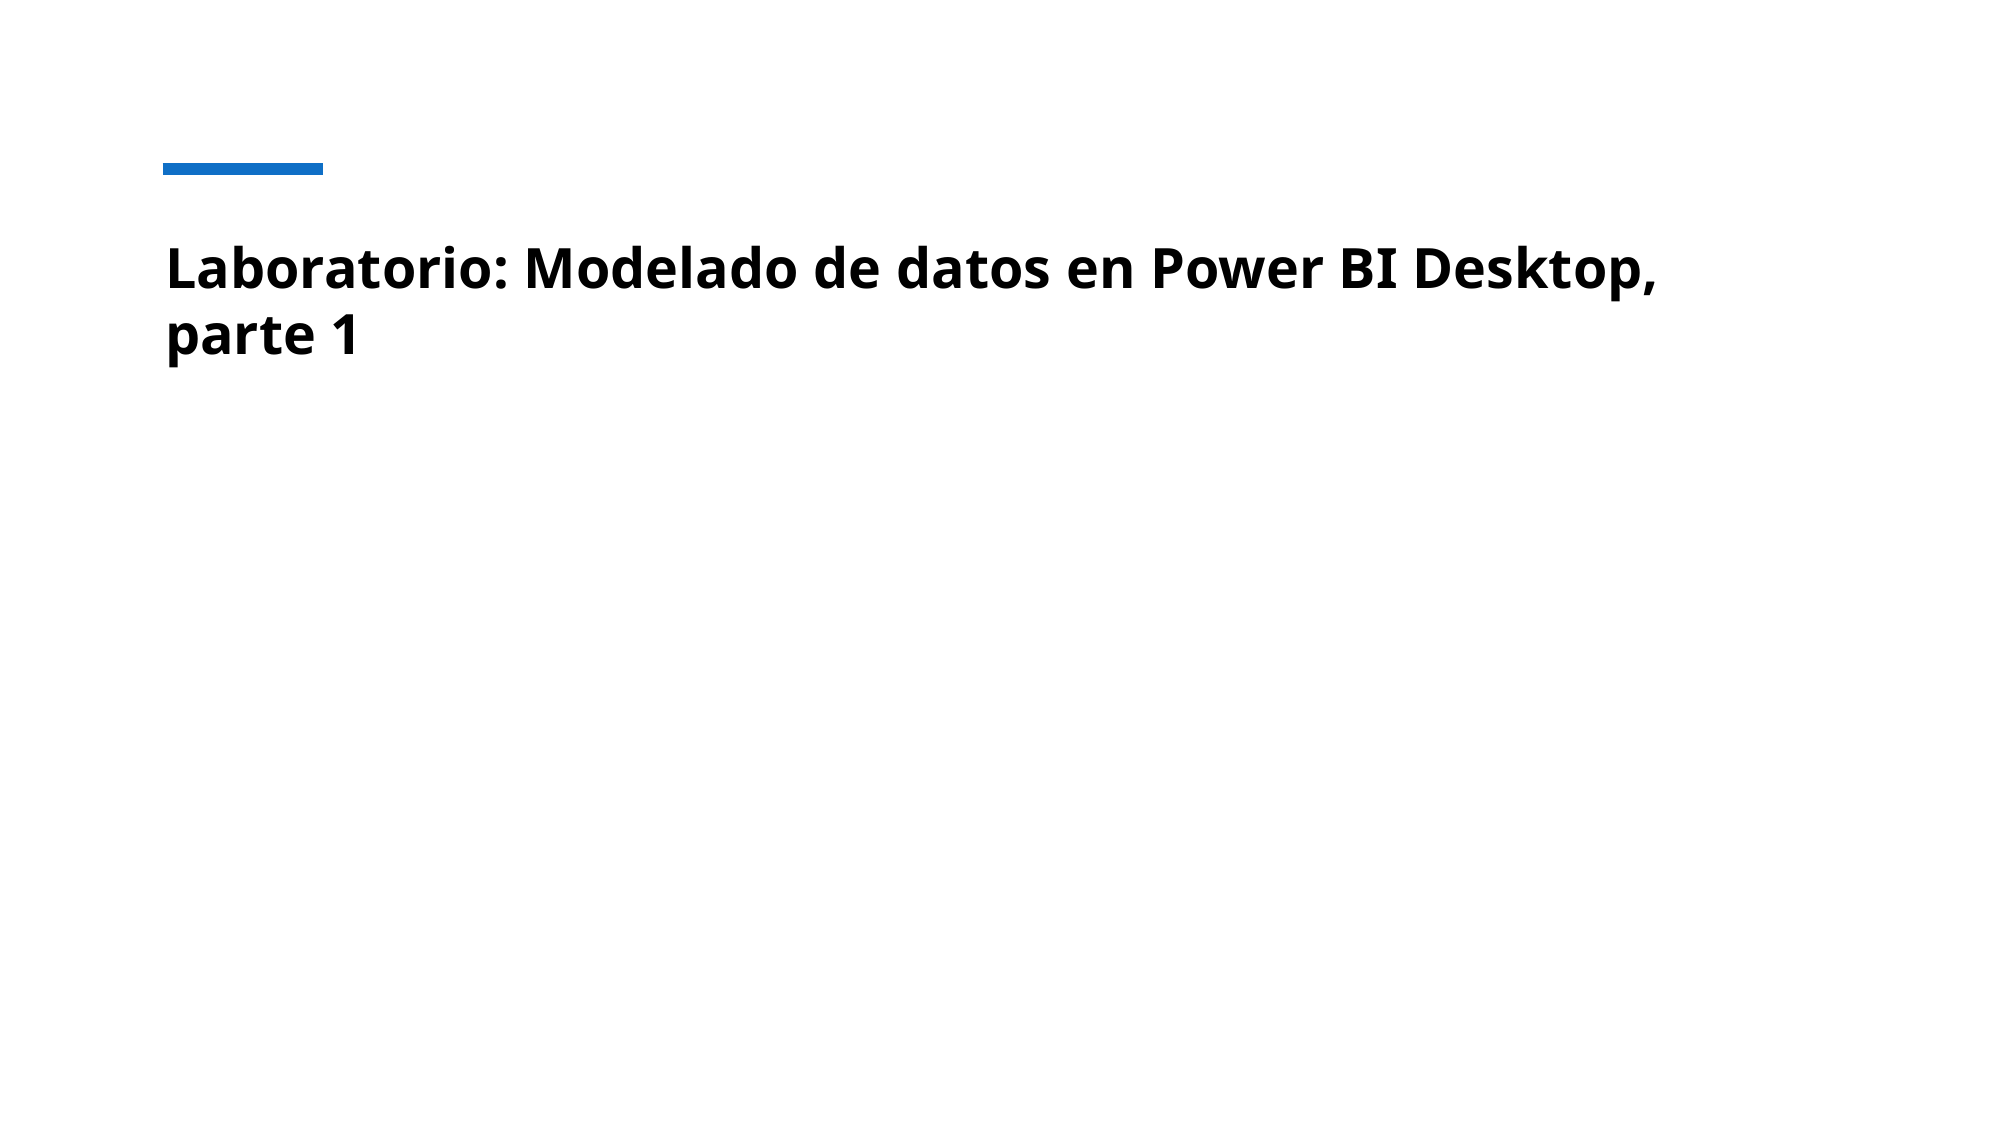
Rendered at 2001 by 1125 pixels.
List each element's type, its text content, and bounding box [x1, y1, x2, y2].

title Laboratorio: Modelado de datos en Power BI Desktop, parte 1 [150, 224, 1851, 441]
